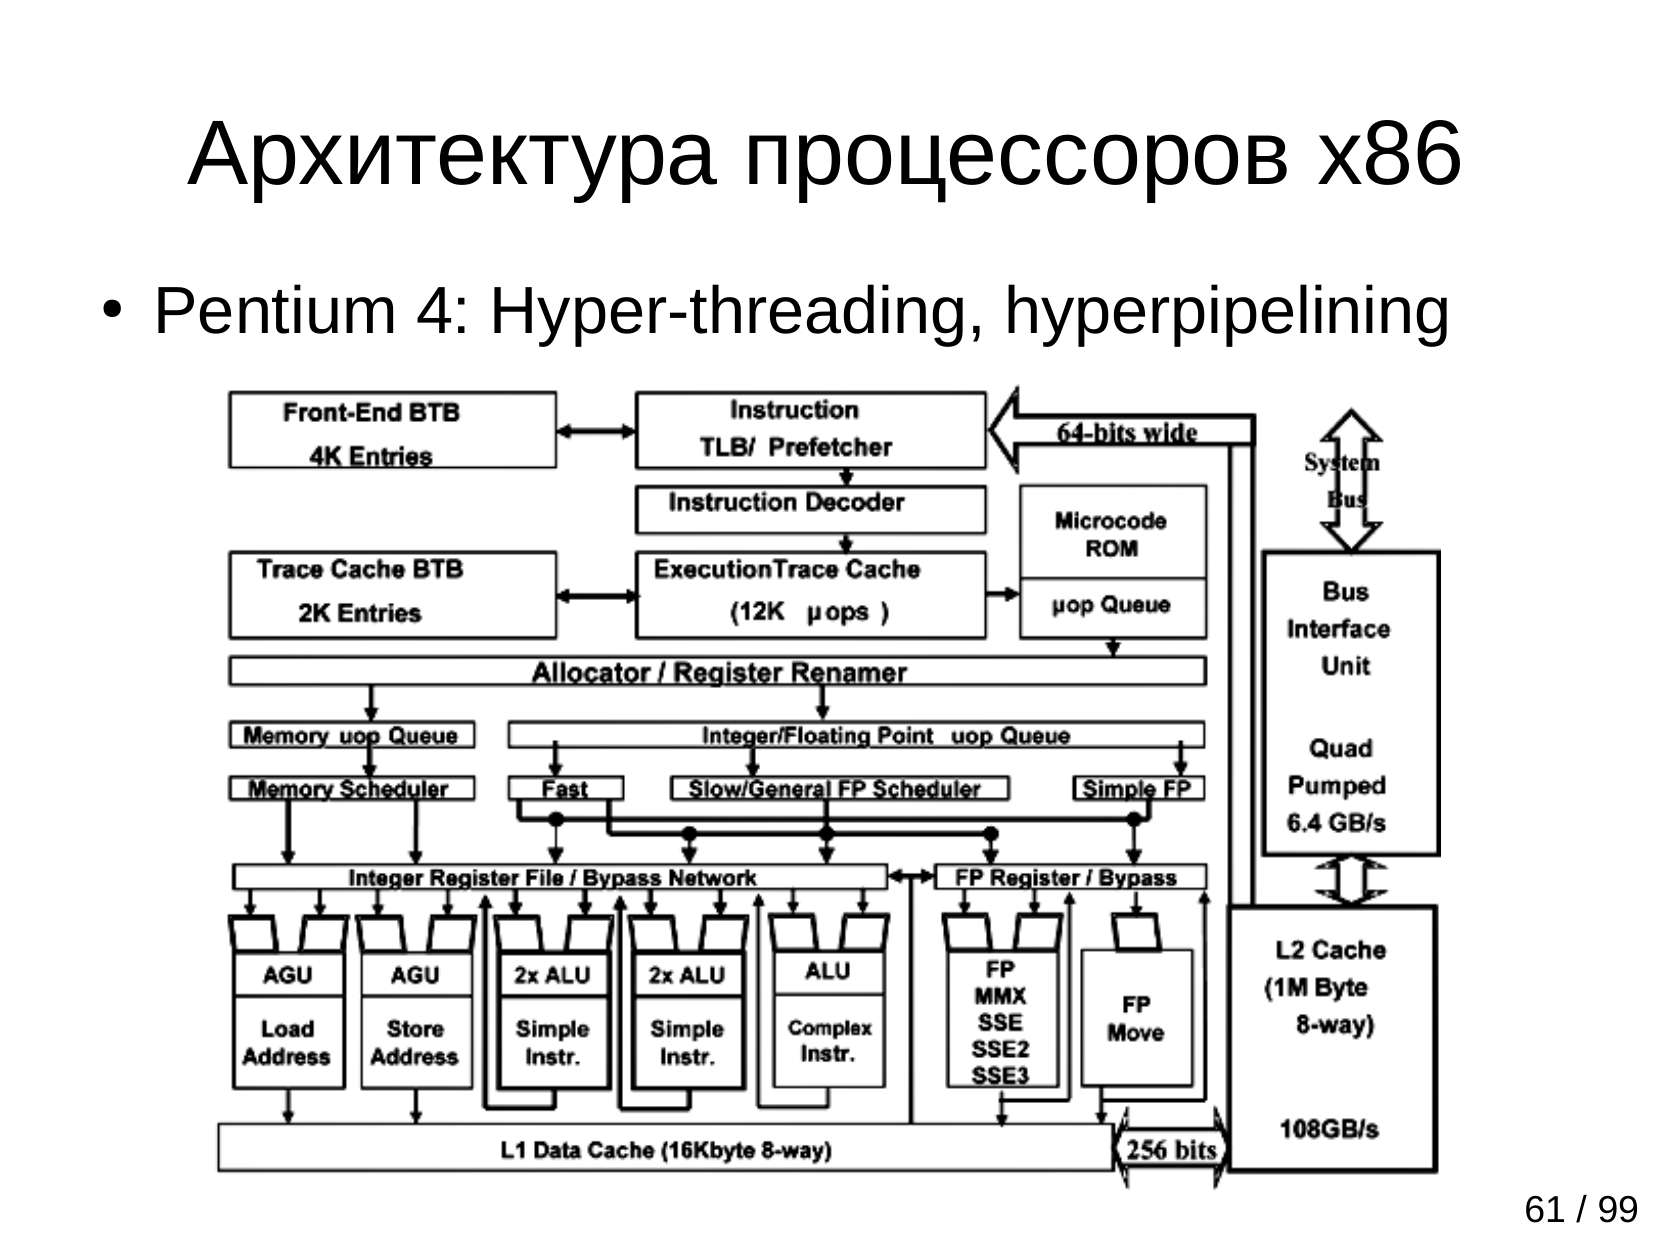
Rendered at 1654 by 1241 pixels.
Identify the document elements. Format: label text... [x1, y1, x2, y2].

text_box <number> / 99 [1380, 1181, 1654, 1238]
title Архитектура процессоров x86 [82, 49, 1571, 257]
picture [214, 377, 1441, 1193]
list Pentium 4: Hyper-threading, hyperpipelining [82, 272, 1571, 993]
